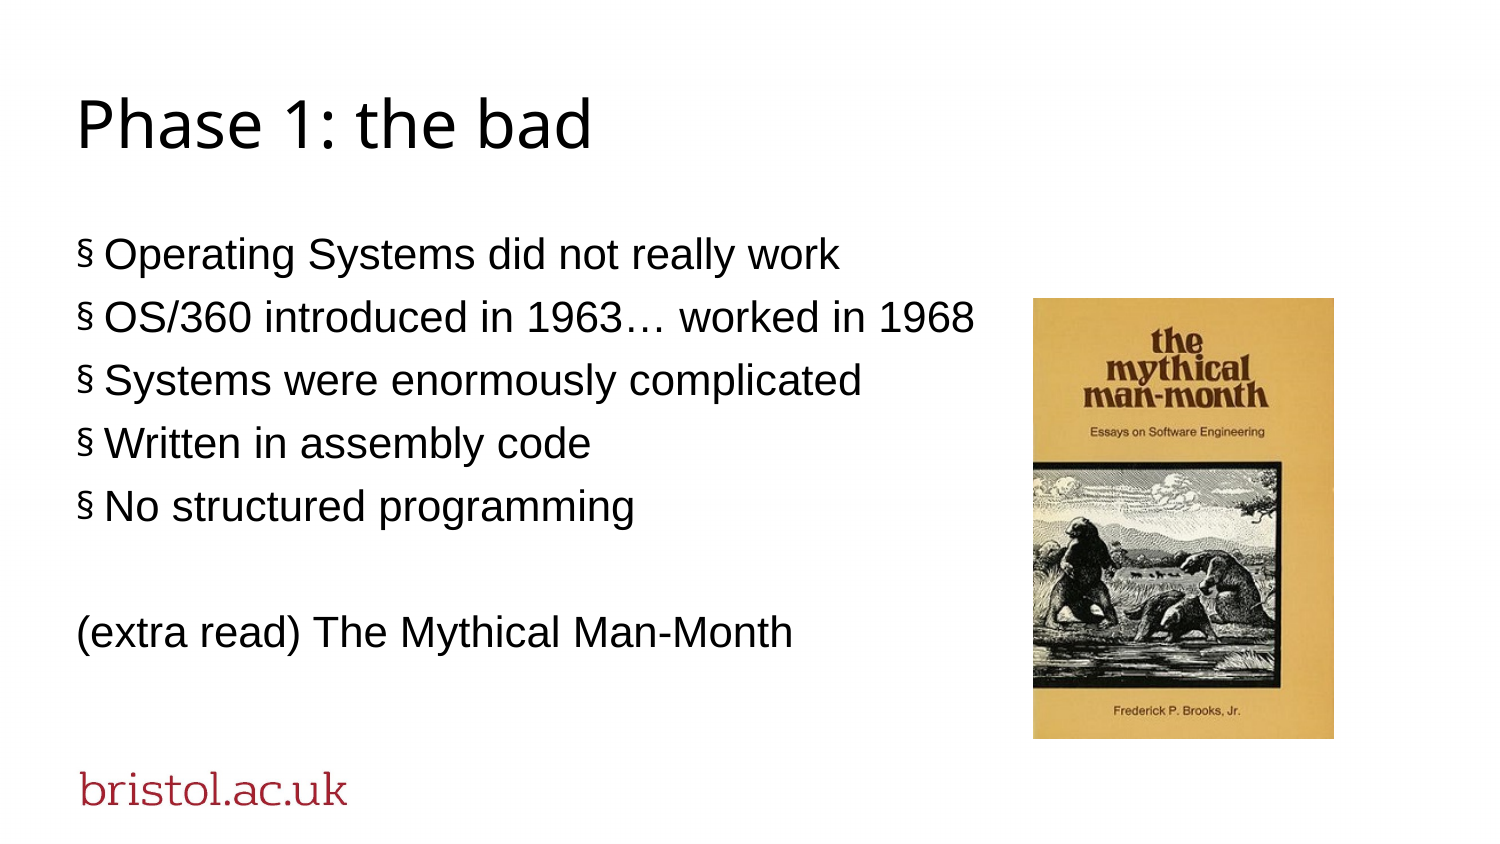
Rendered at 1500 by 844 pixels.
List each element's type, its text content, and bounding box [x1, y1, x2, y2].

list Operating Systems did not really work OS/360 introduced in 1963… worked in 1968 Systems were enormously complicated Written in assembly code No structured programming (extra read) The Mythical Man-Month [60, 224, 1440, 699]
title Phase 1: the bad [60, 44, 1440, 209]
picture [1033, 298, 1334, 739]
